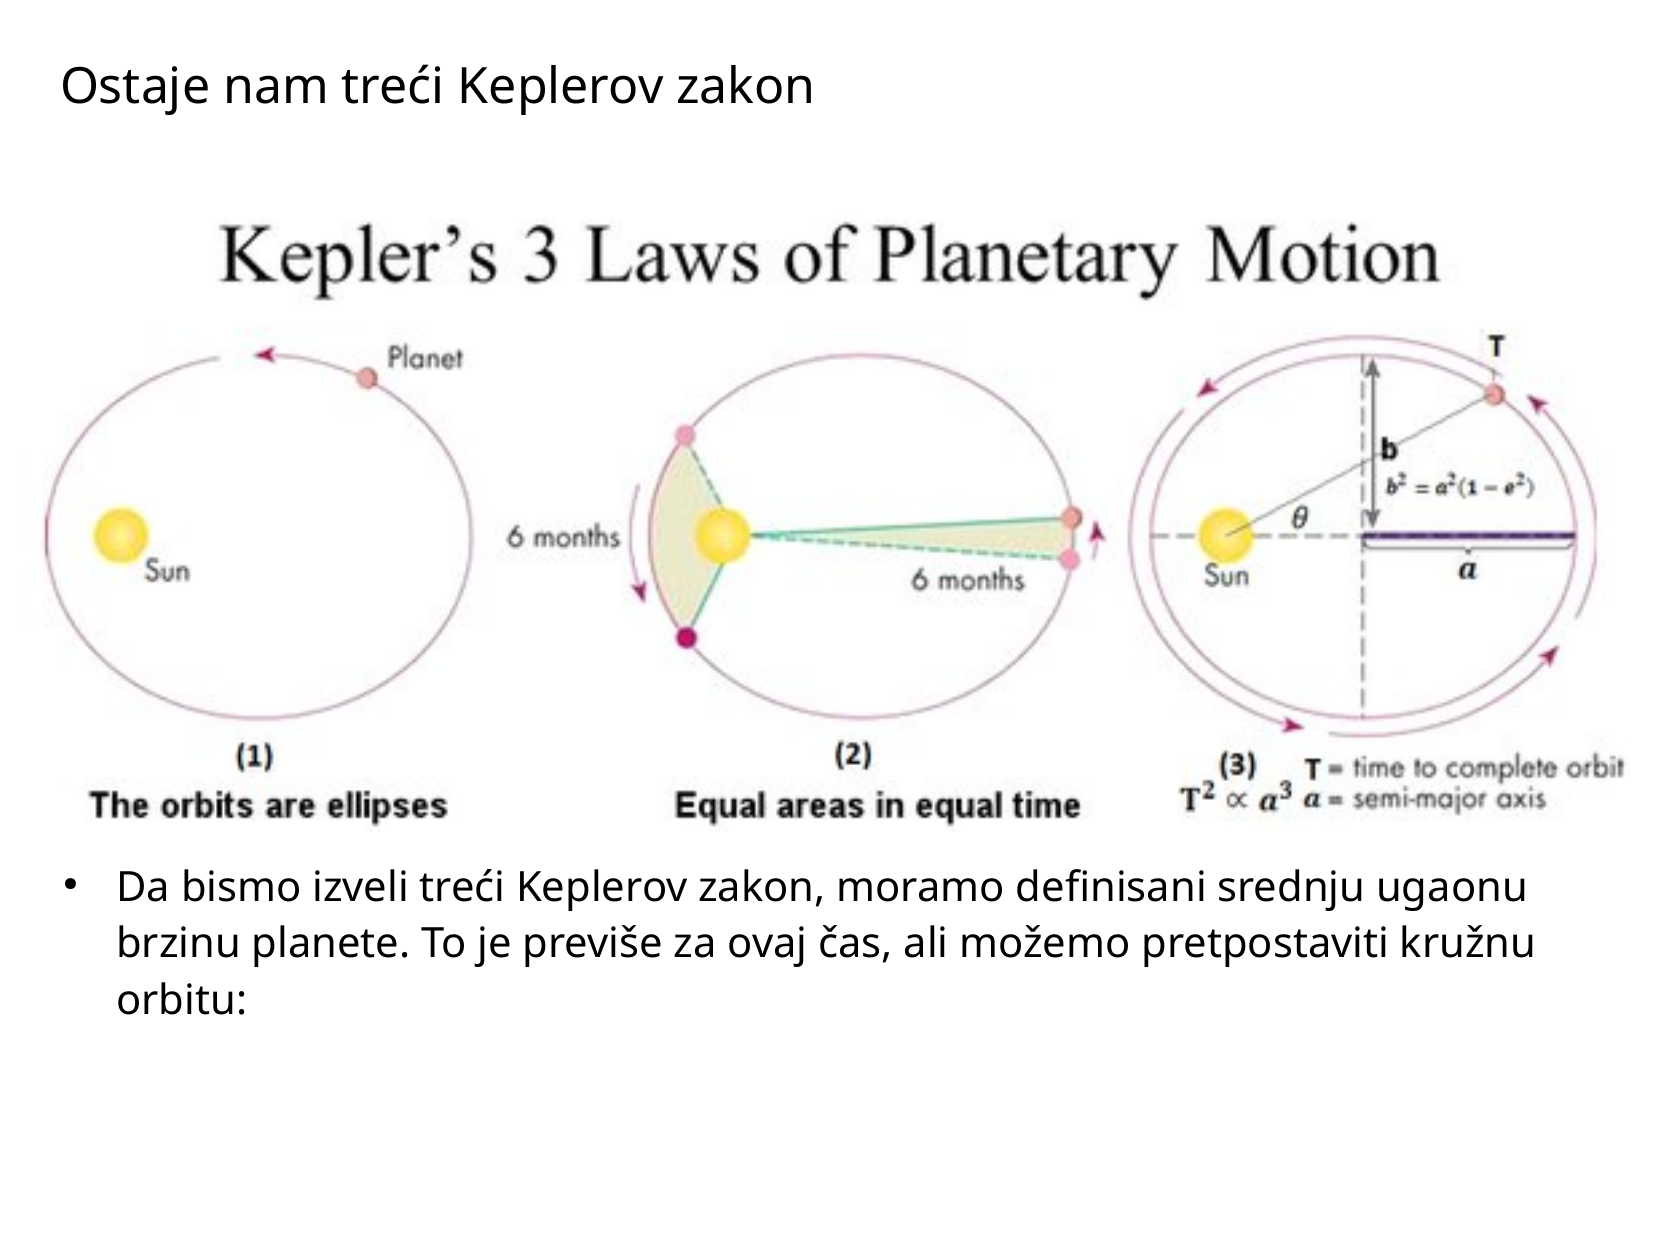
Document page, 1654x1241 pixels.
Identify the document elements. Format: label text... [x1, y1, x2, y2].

list Da bismo izveli treći Keplerov zakon, moramo definisani srednju ugaonu brzinu planete. To je previše za ovaj čas, ali možemo pretpostaviti kružnu orbitu: [45, 856, 1635, 1218]
title Ostaje nam treći Keplerov zakon [59, 17, 1648, 150]
picture [22, 199, 1635, 832]
